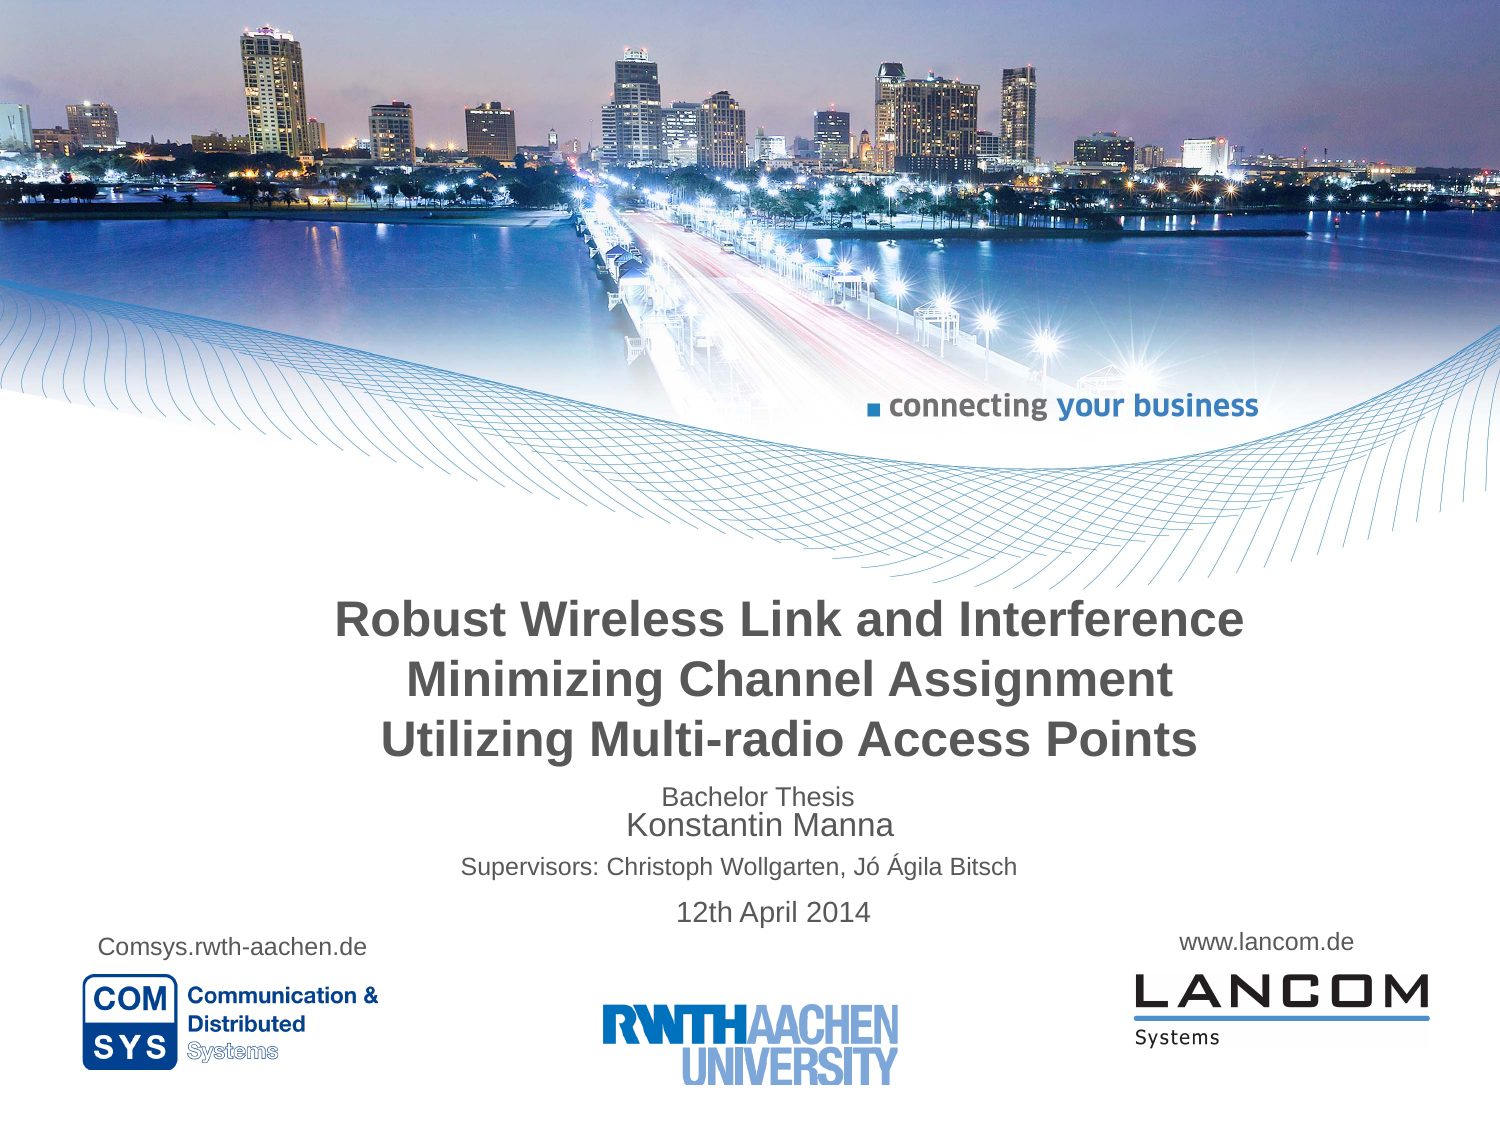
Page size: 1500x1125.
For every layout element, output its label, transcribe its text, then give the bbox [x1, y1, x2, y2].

text_box Supervisors: Christoph Wollgarten, Jó Ágila Bitsch [460, 850, 1028, 898]
text_box Bachelor Thesis [661, 779, 875, 827]
picture [0, 0, 1500, 708]
list 12th April 2014 [661, 898, 898, 942]
picture [1133, 974, 1430, 1049]
text_box Konstantin Manna [625, 803, 910, 850]
subtitle Robust Wireless Link and Interference Minimizing Channel Assignment Utilizing Multi-radio Access Points [305, 579, 1275, 792]
